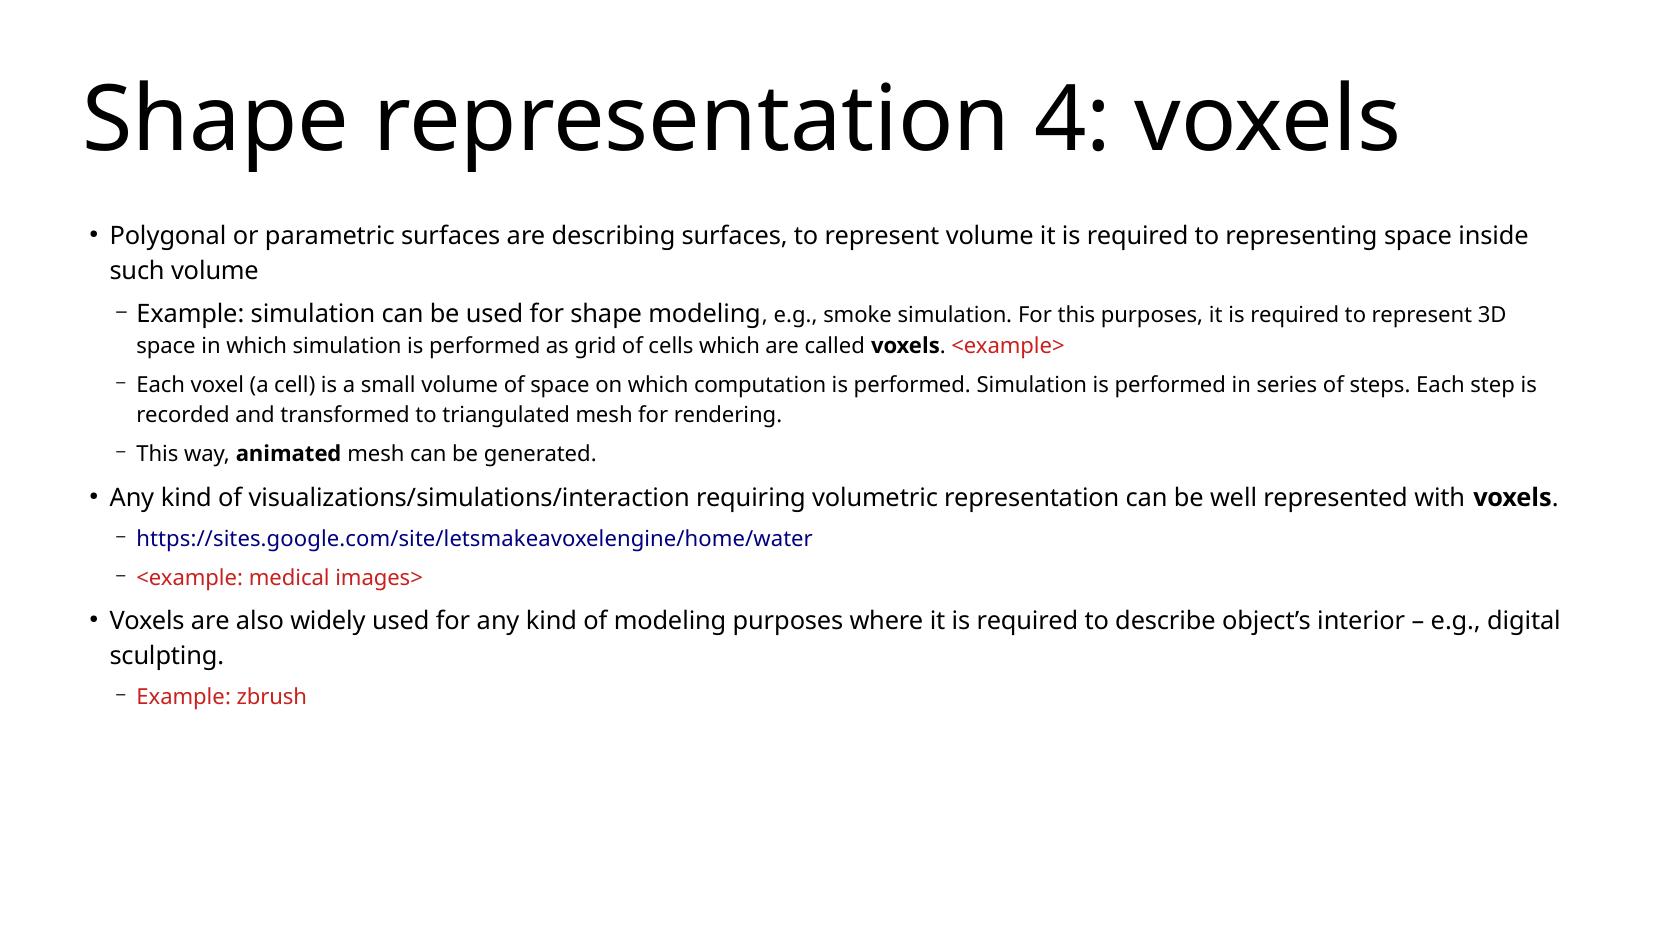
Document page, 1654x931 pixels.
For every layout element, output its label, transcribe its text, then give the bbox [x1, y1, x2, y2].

list Polygonal or parametric surfaces are describing surfaces, to represent volume it is required to representing space inside such volume Example: simulation can be used for shape modeling, e.g., smoke simulation. For this purposes, it is required to represent 3D space in which simulation is performed as grid of cells which are called voxels. <example> Each voxel (a cell) is a small volume of space on which computation is performed. Simulation is performed in series of steps. Each step is recorded and transformed to triangulated mesh for rendering. This way, animated mesh can be generated. Any kind of visualizations/simulations/interaction requiring volumetric representation can be well represented with voxels. https://sites.google.com/site/letsmakeavoxelengine/home/water <example: medical images> Voxels are also widely used for any kind of modeling purposes where it is required to describe object’s interior – e.g., digital sculpting. Example: zbrush [82, 217, 1571, 758]
title Shape representation 4: voxels [82, 37, 1571, 193]
